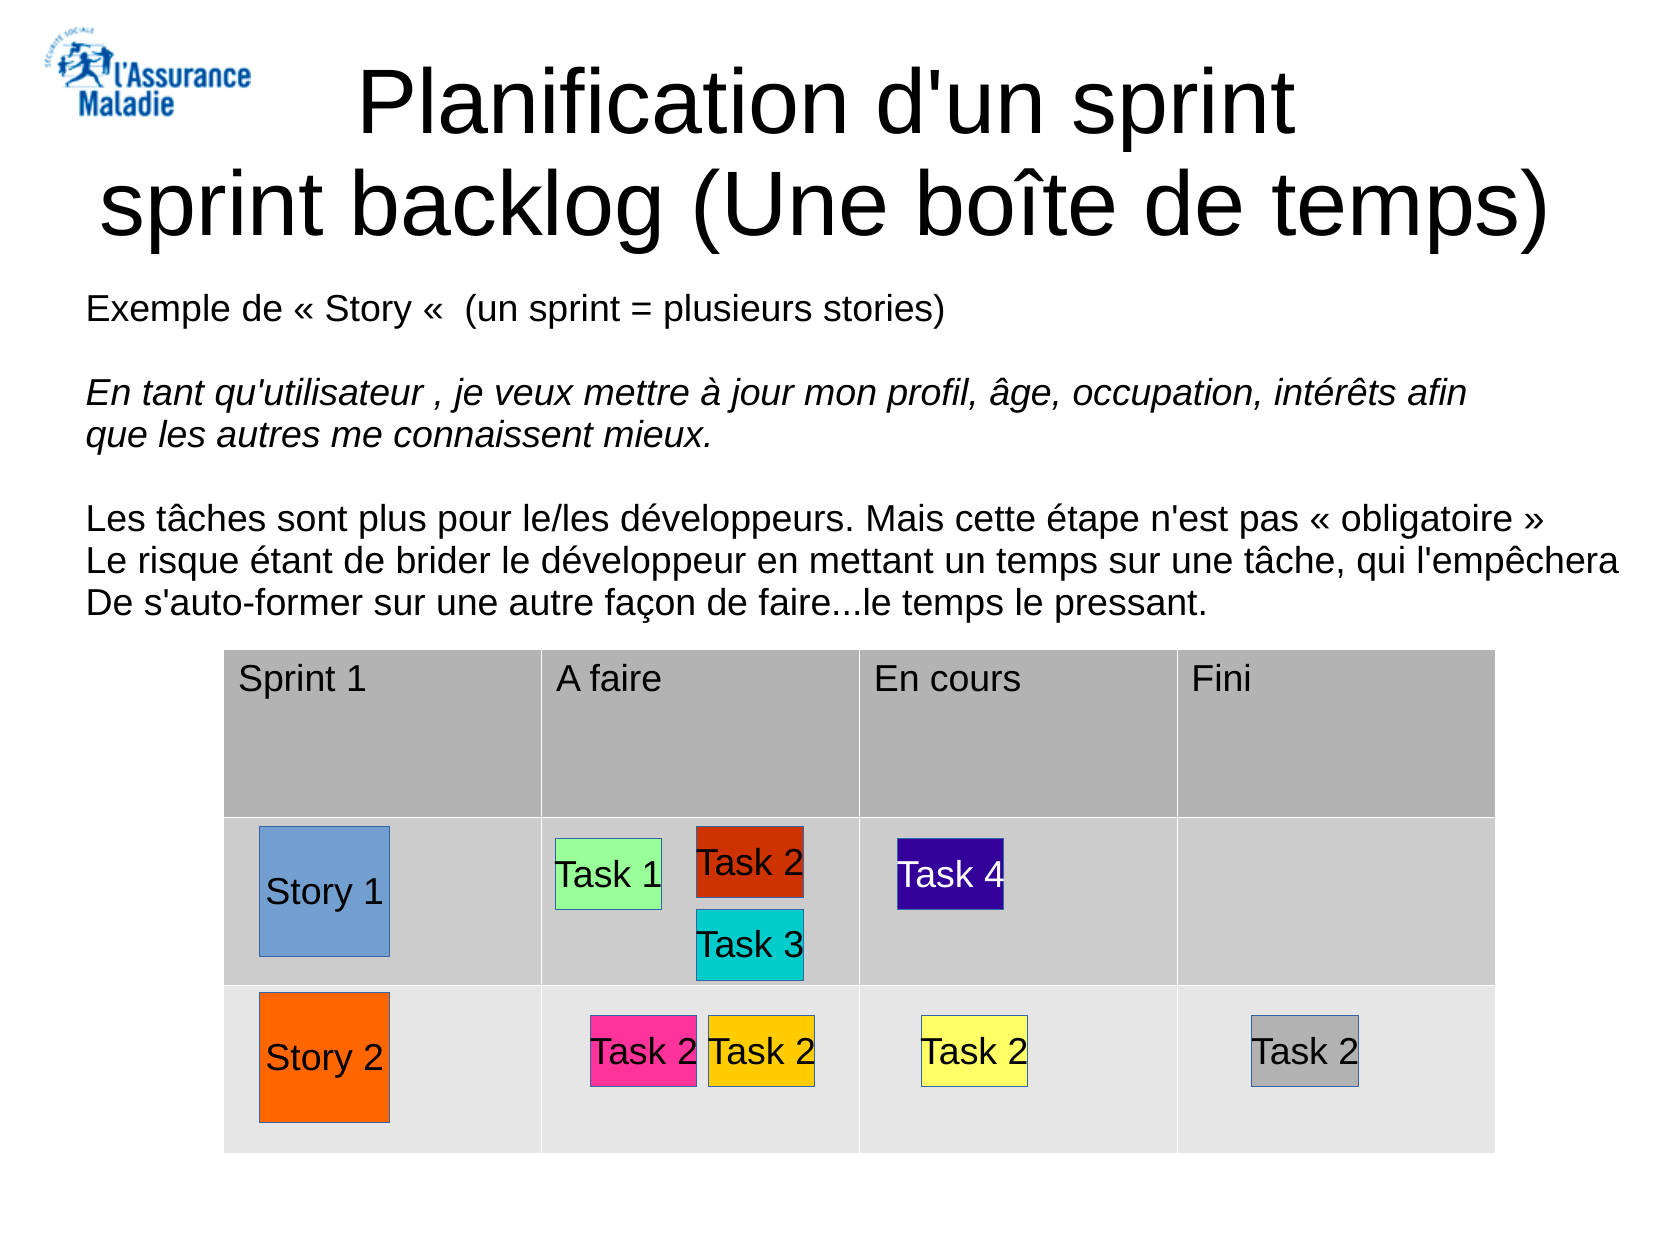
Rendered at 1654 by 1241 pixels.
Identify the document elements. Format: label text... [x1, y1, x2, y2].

text_box Task 2 [590, 1015, 697, 1087]
text_box Exemple de « Story « (un sprint = plusieurs stories) En tant qu'utilisateur , je veux mettre à jour mon profil, âge, occupation, intérêts afin que les autres me connaissent mieux. Les tâches sont plus pour le/les développeurs. Mais cette étape n'est pas « obligatoire » Le risque étant de brider le développeur en mettant un temps sur une tâche, qui l'empêchera De s'auto-former sur une autre façon de faire...le temps le pressant. [70, 280, 1646, 674]
table_cell [1178, 818, 1495, 985]
text_box Task 3 [696, 909, 804, 981]
table_cell [1178, 986, 1495, 1153]
text_box Task 2 [921, 1015, 1028, 1087]
text_box Task 1 [555, 838, 662, 910]
table_header Sprint 1 [224, 650, 541, 817]
text_box Task 4 [897, 838, 1004, 910]
table_header Fini [1178, 650, 1495, 817]
text_box Task 2 [696, 826, 804, 898]
table_header A faire [542, 650, 859, 817]
table_cell [224, 818, 541, 985]
text_box Task 2 [1251, 1015, 1359, 1087]
table_cell [542, 986, 859, 1153]
table_cell [542, 818, 859, 985]
table_header En cours [860, 650, 1177, 817]
text_box Story 1 [259, 826, 390, 957]
picture [23, 23, 251, 118]
text_box Task 2 [708, 1015, 815, 1087]
table_cell [860, 986, 1177, 1153]
text_box Story 2 [259, 992, 390, 1123]
table_cell [224, 986, 541, 1153]
title Planification d'un sprint sprint backlog (Une boîte de temps) [82, 49, 1571, 257]
table_cell [860, 818, 1177, 985]
